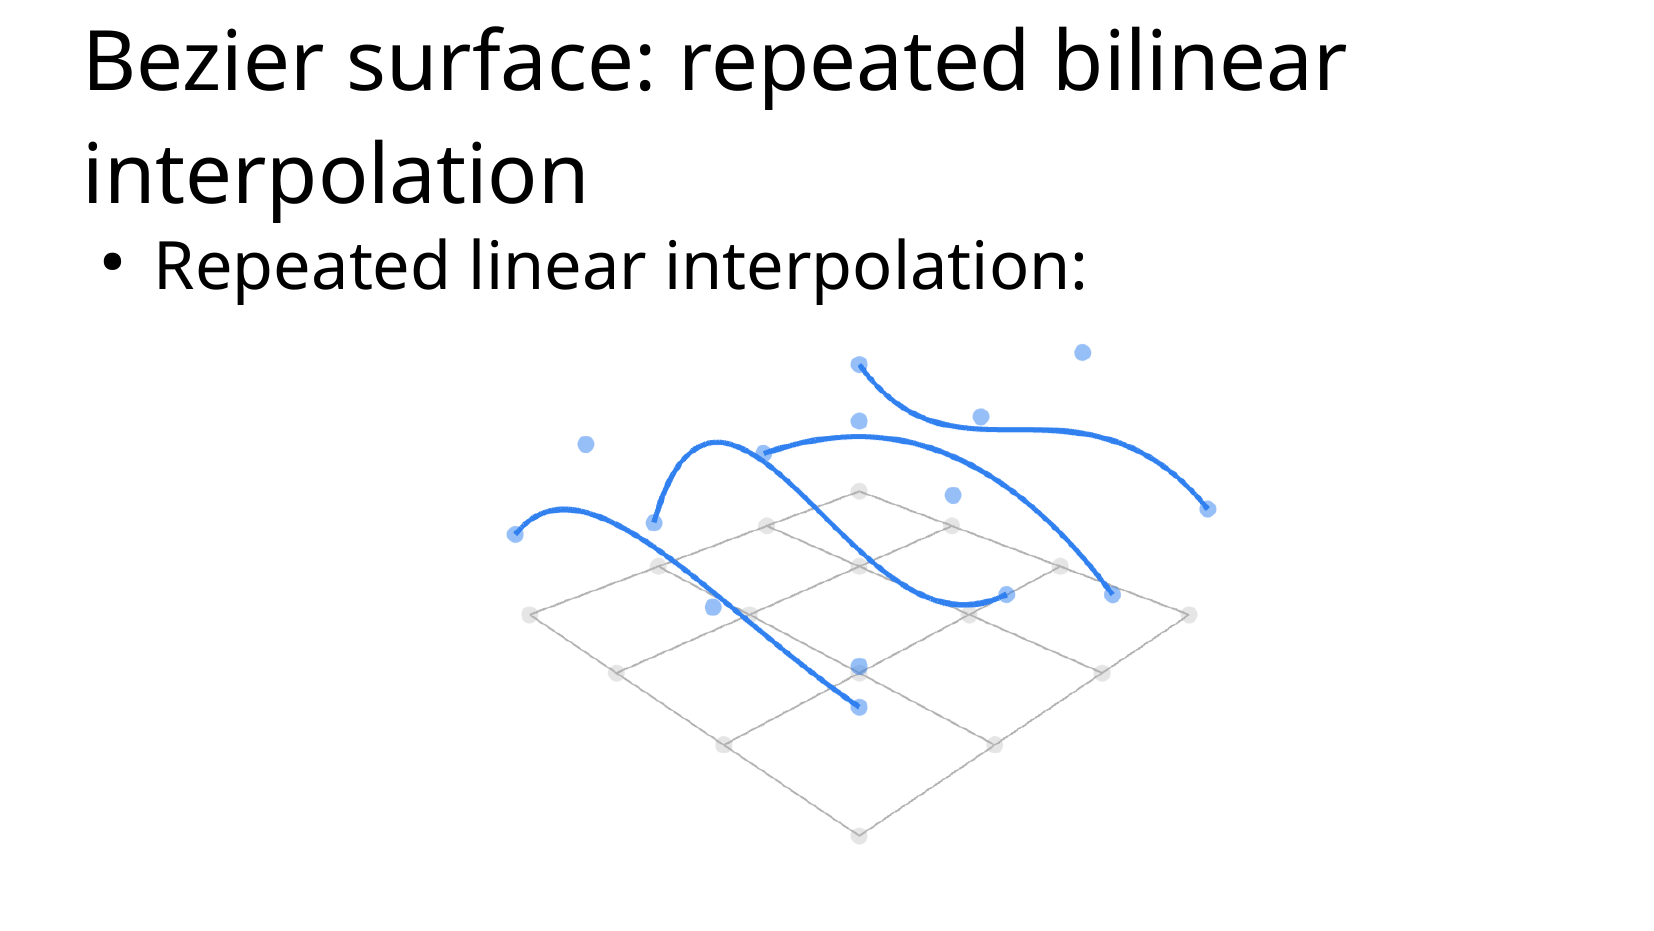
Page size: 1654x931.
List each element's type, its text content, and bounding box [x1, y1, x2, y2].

title Bezier surface: repeated bilinear interpolation [82, 37, 1571, 193]
picture [480, 421, 1295, 907]
list Repeated linear interpolation: [82, 217, 1571, 421]
